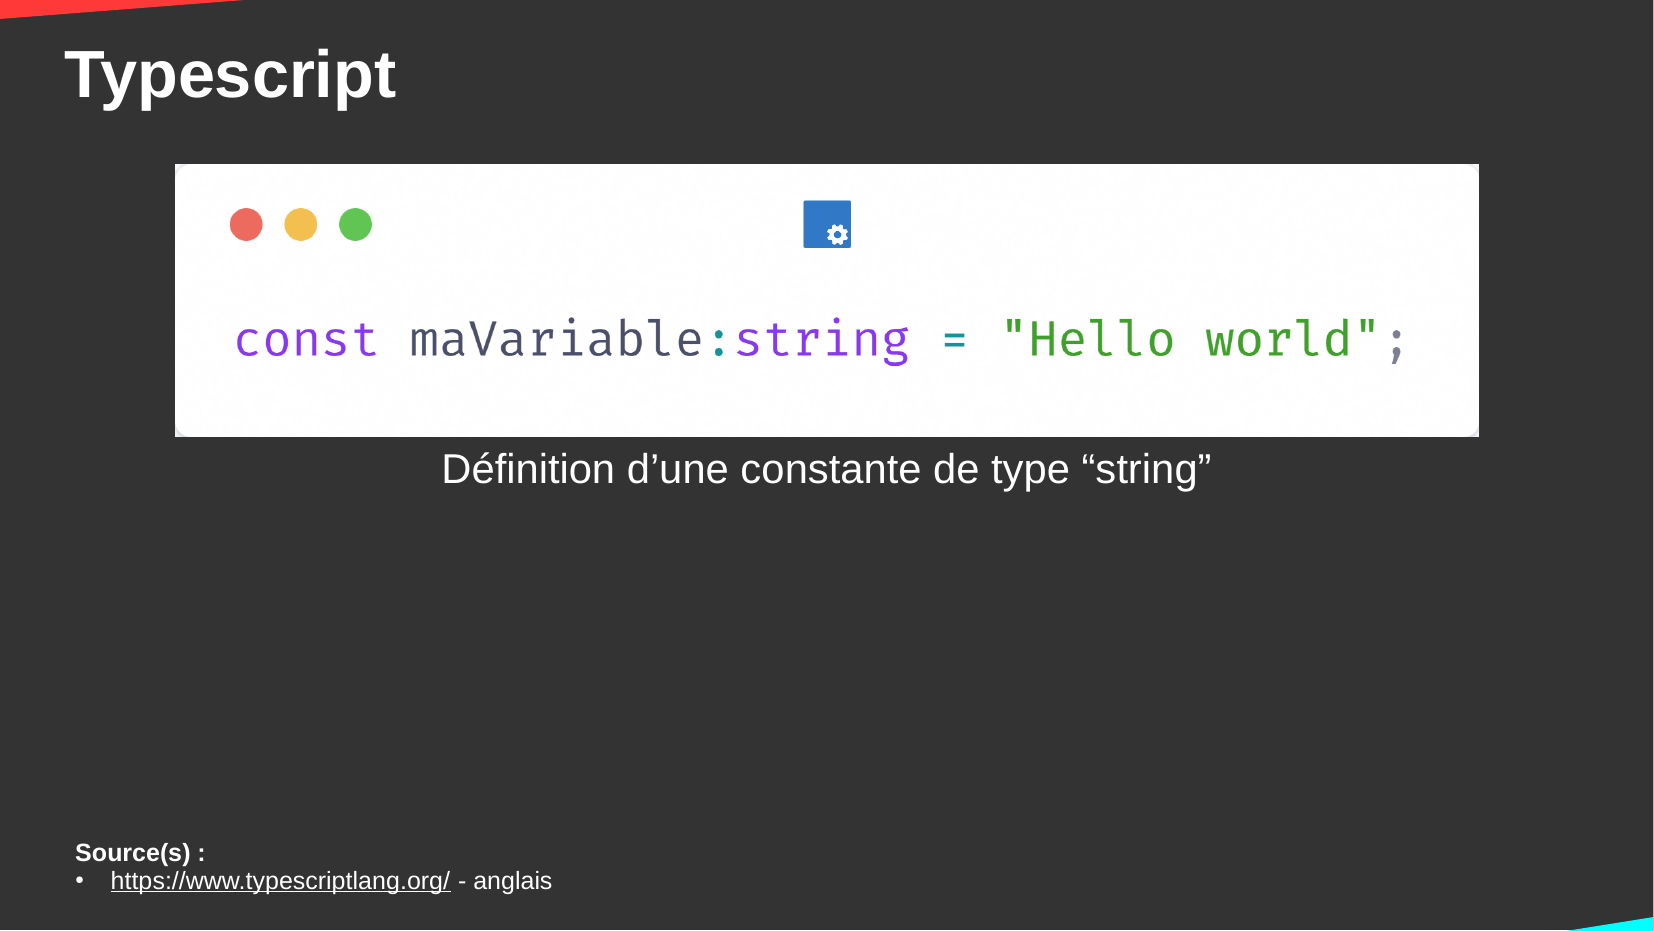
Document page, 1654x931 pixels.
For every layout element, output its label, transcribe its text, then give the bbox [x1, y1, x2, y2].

title Typescript [64, 37, 1365, 113]
picture [175, 164, 1479, 437]
text_box Source(s) : https://www.typescriptlang.org/ - anglais [60, 793, 1546, 903]
text_box [1566, 916, 1654, 931]
text_box Définition d’une constante de type “string” [85, 437, 1568, 508]
text_box [0, 0, 245, 19]
